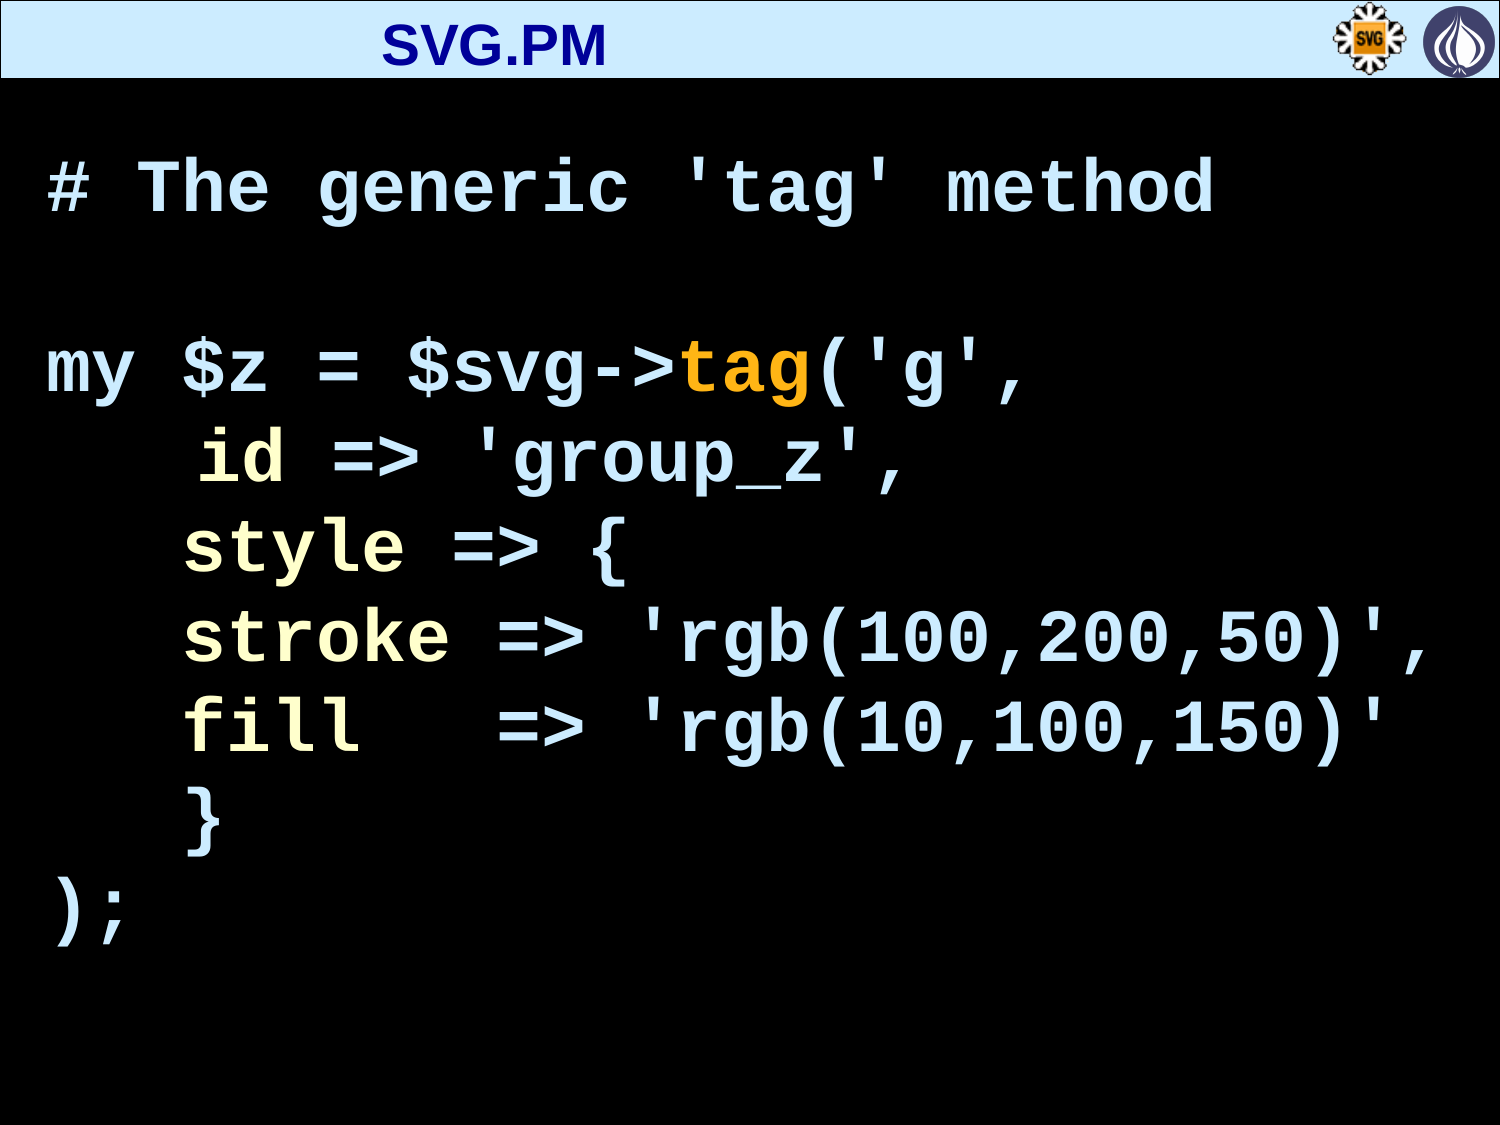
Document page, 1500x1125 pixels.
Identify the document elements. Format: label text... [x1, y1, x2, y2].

text_box [623, 0, 1328, 79]
text_box # The generic 'tag' method my $z = $svg->tag('g', id => 'group_z', style => { stroke => 'rgb(100,200,50)', fill => 'rgb(10,100,150)' } ); [31, 128, 1500, 955]
text_box SVG.PM [366, 0, 623, 85]
text_box [1412, 0, 1500, 79]
text_box [0, 0, 366, 79]
picture [1328, 0, 1412, 79]
picture [1423, 6, 1495, 78]
